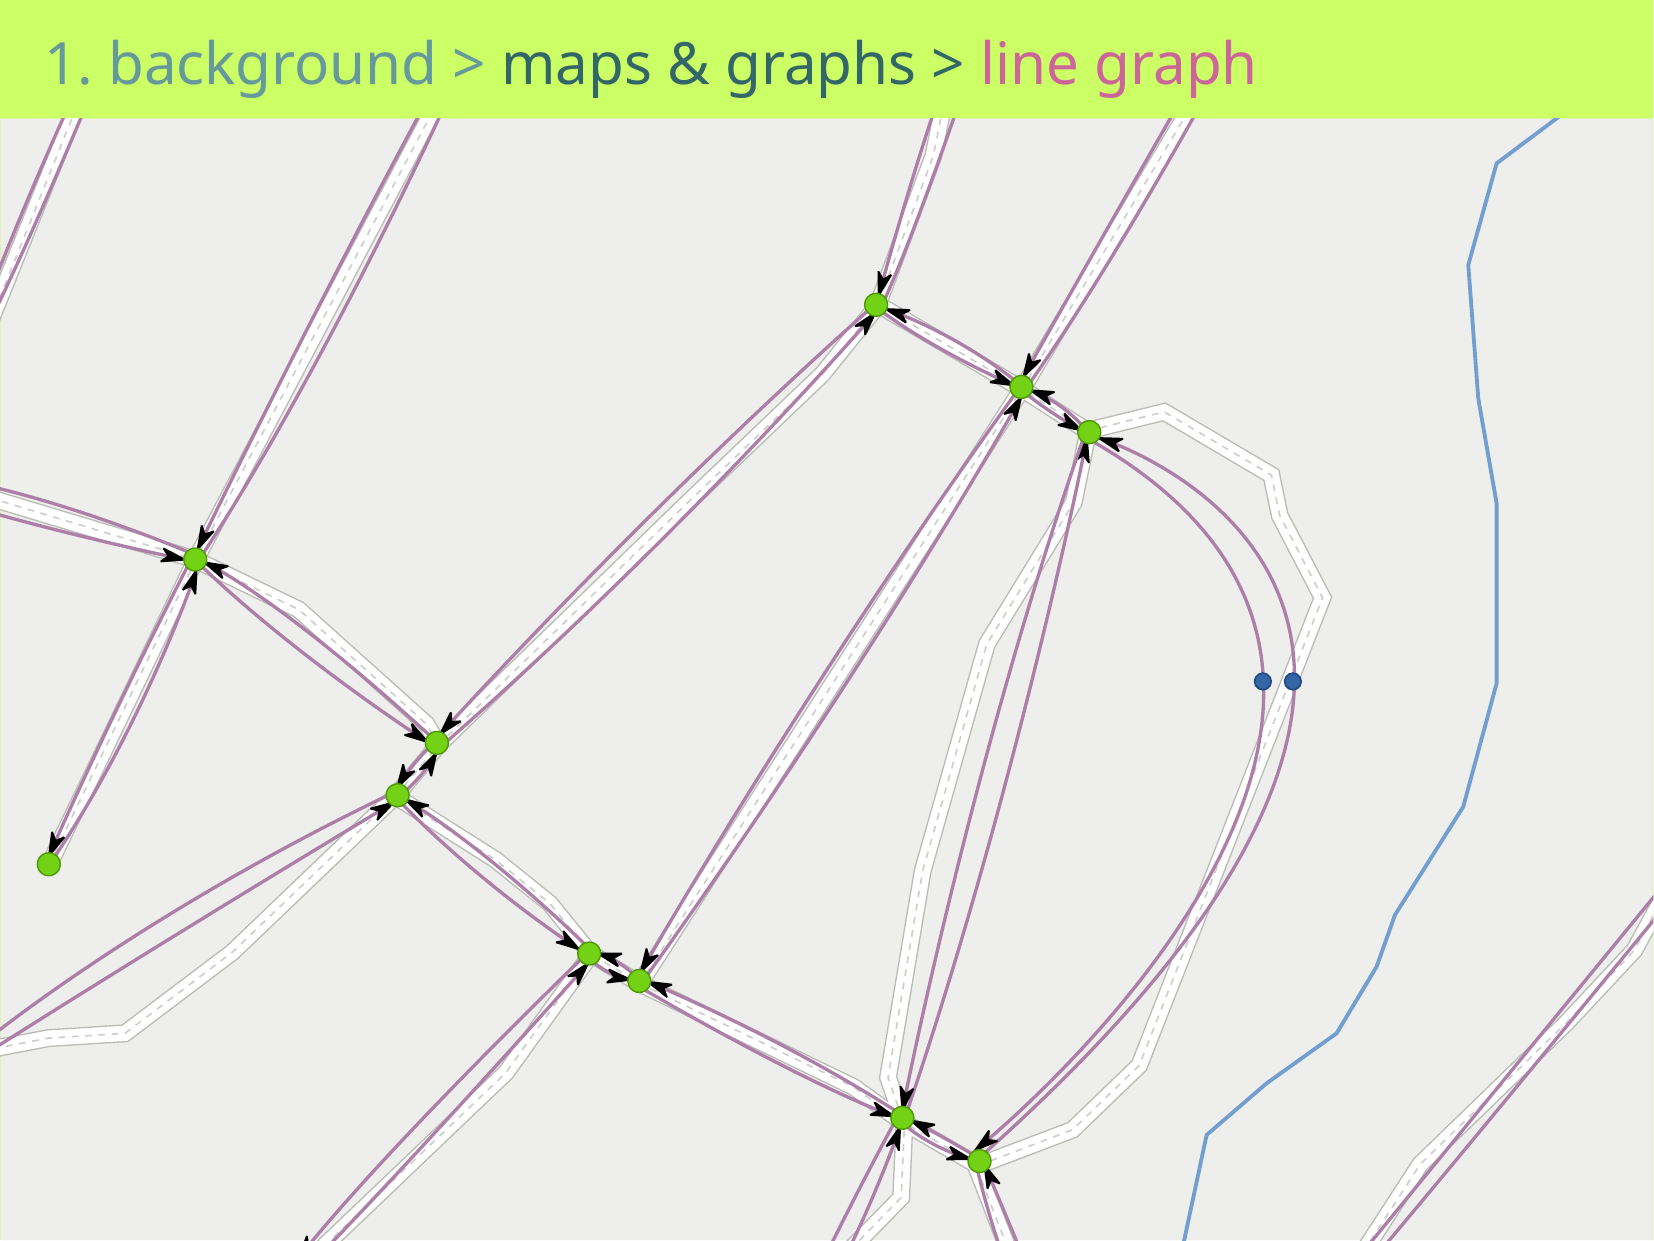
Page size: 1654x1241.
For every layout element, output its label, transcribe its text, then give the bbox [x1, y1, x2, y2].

picture [0, 118, 1654, 1241]
text_box 1. background > maps & graphs > line graph [29, 14, 1130, 118]
